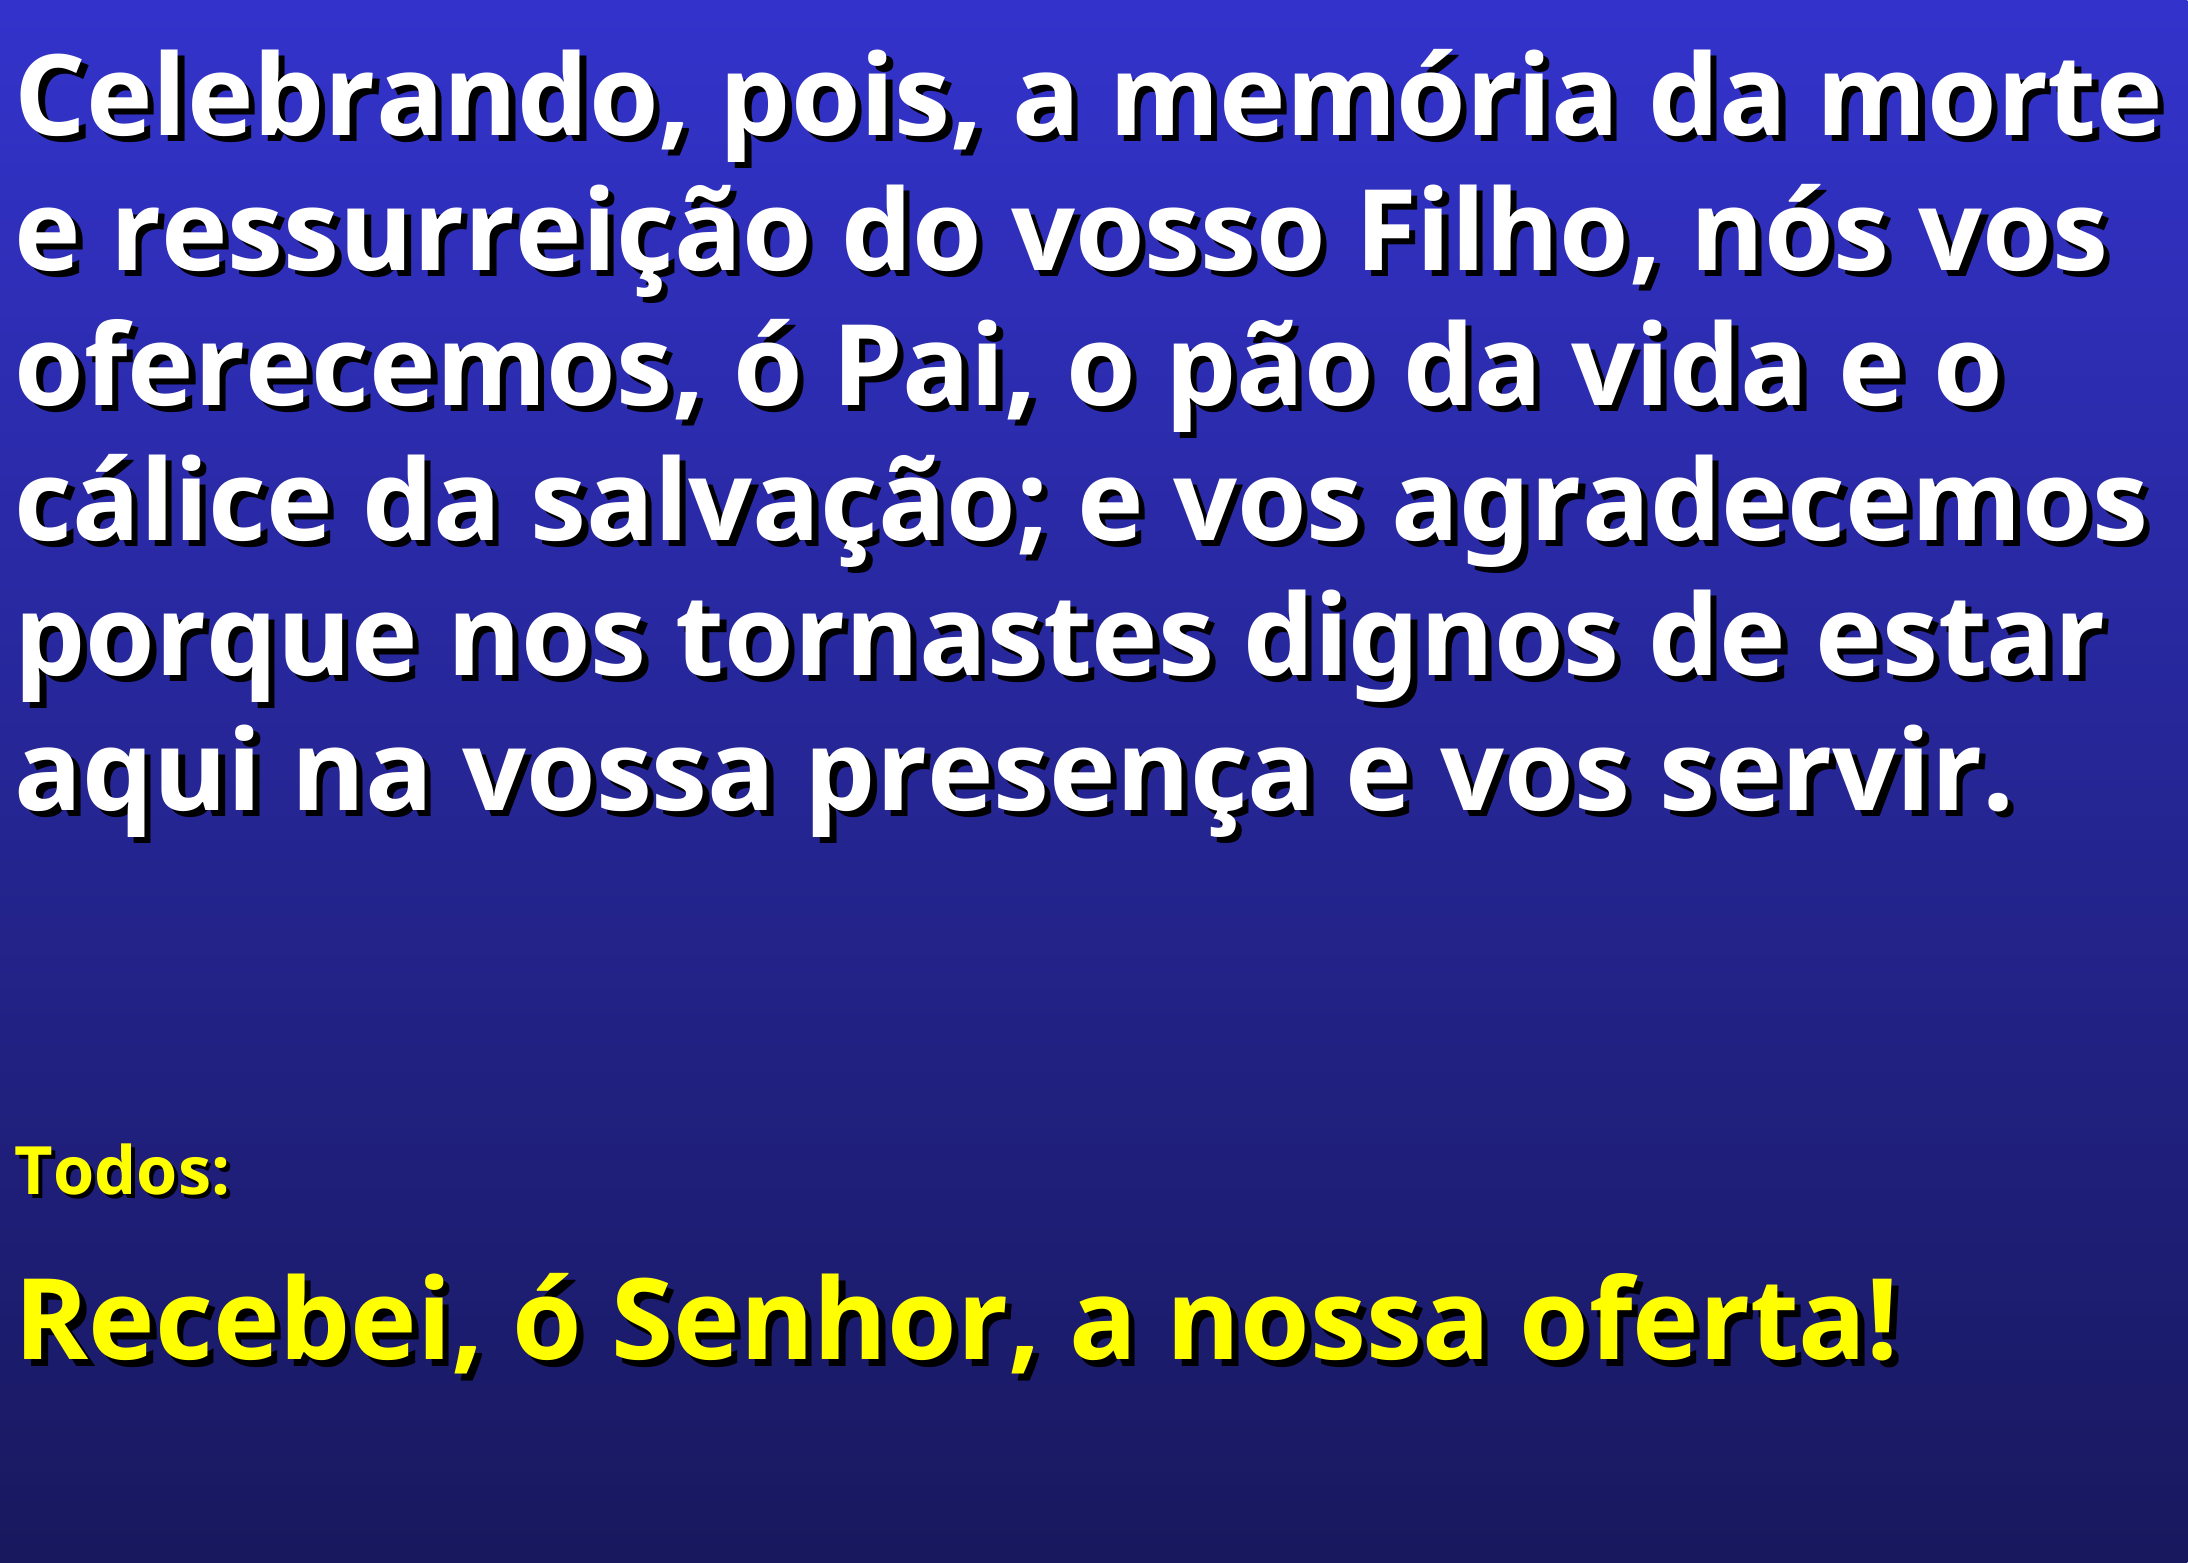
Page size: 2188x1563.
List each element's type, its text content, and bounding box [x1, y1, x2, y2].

text_box Celebrando, pois, a memória da morte e ressurreição do vosso Filho, nós vos oferecemos, ó Pai, o pão da vida e o cálice da salvação; e vos agradecemos porque nos tornastes dignos de estar aqui na vossa presença e vos servir. Todos: Recebei, ó Senhor, a nossa oferta! [0, 15, 2188, 1526]
